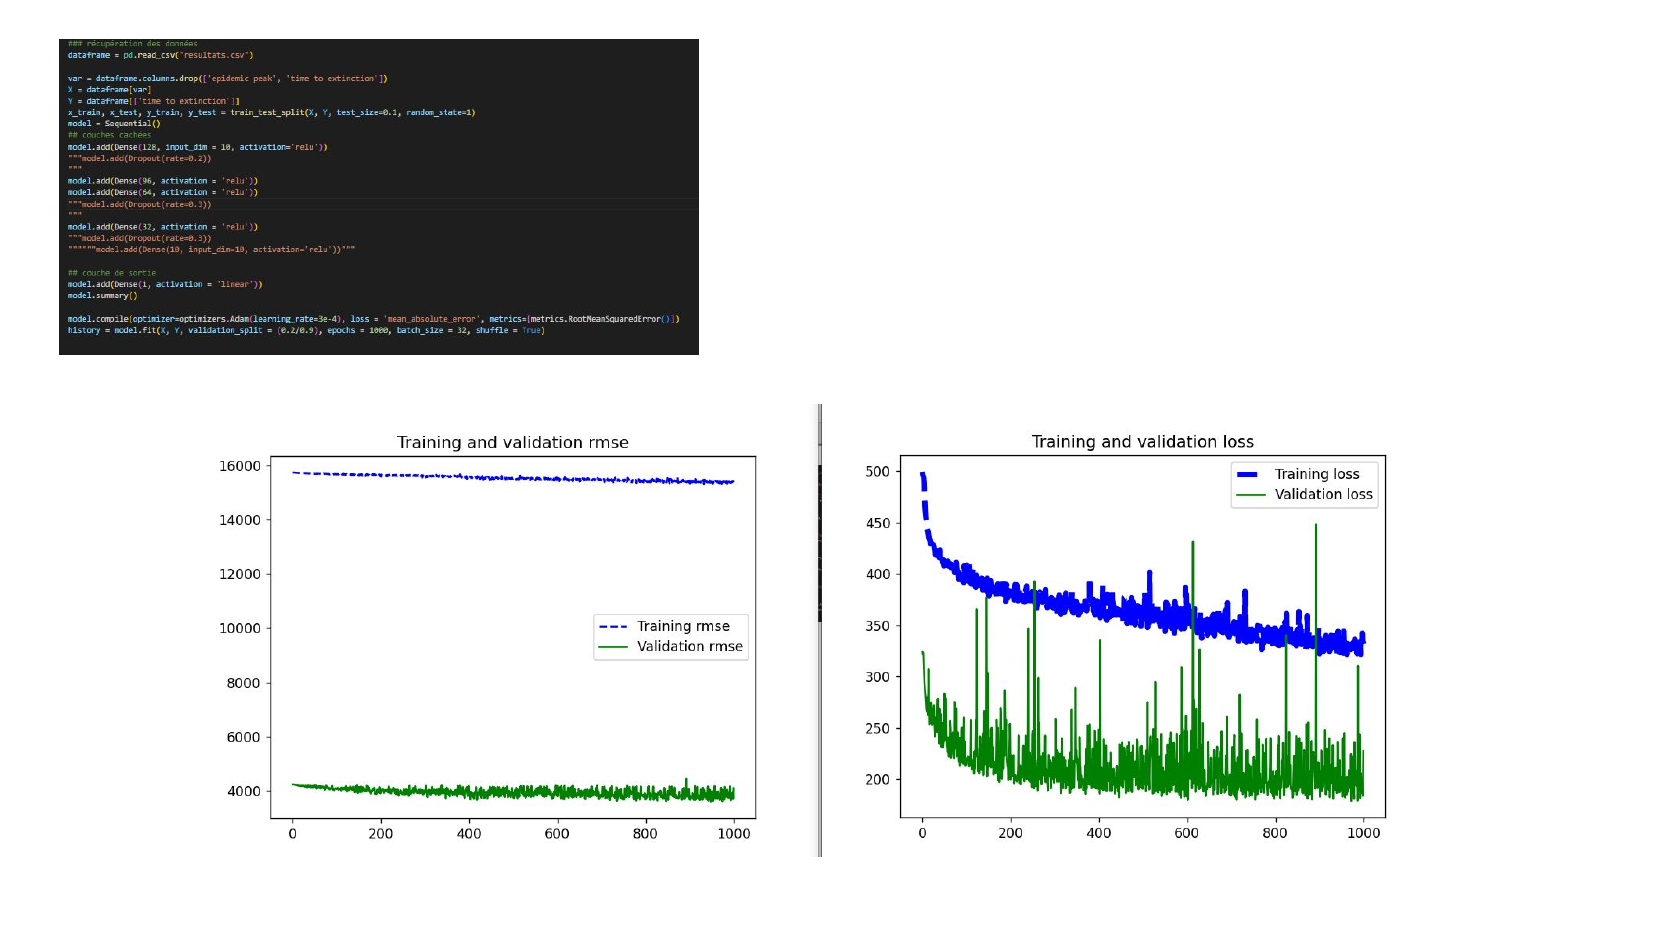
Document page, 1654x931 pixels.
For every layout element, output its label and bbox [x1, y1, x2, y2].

picture [206, 404, 1428, 857]
picture [59, 39, 699, 355]
